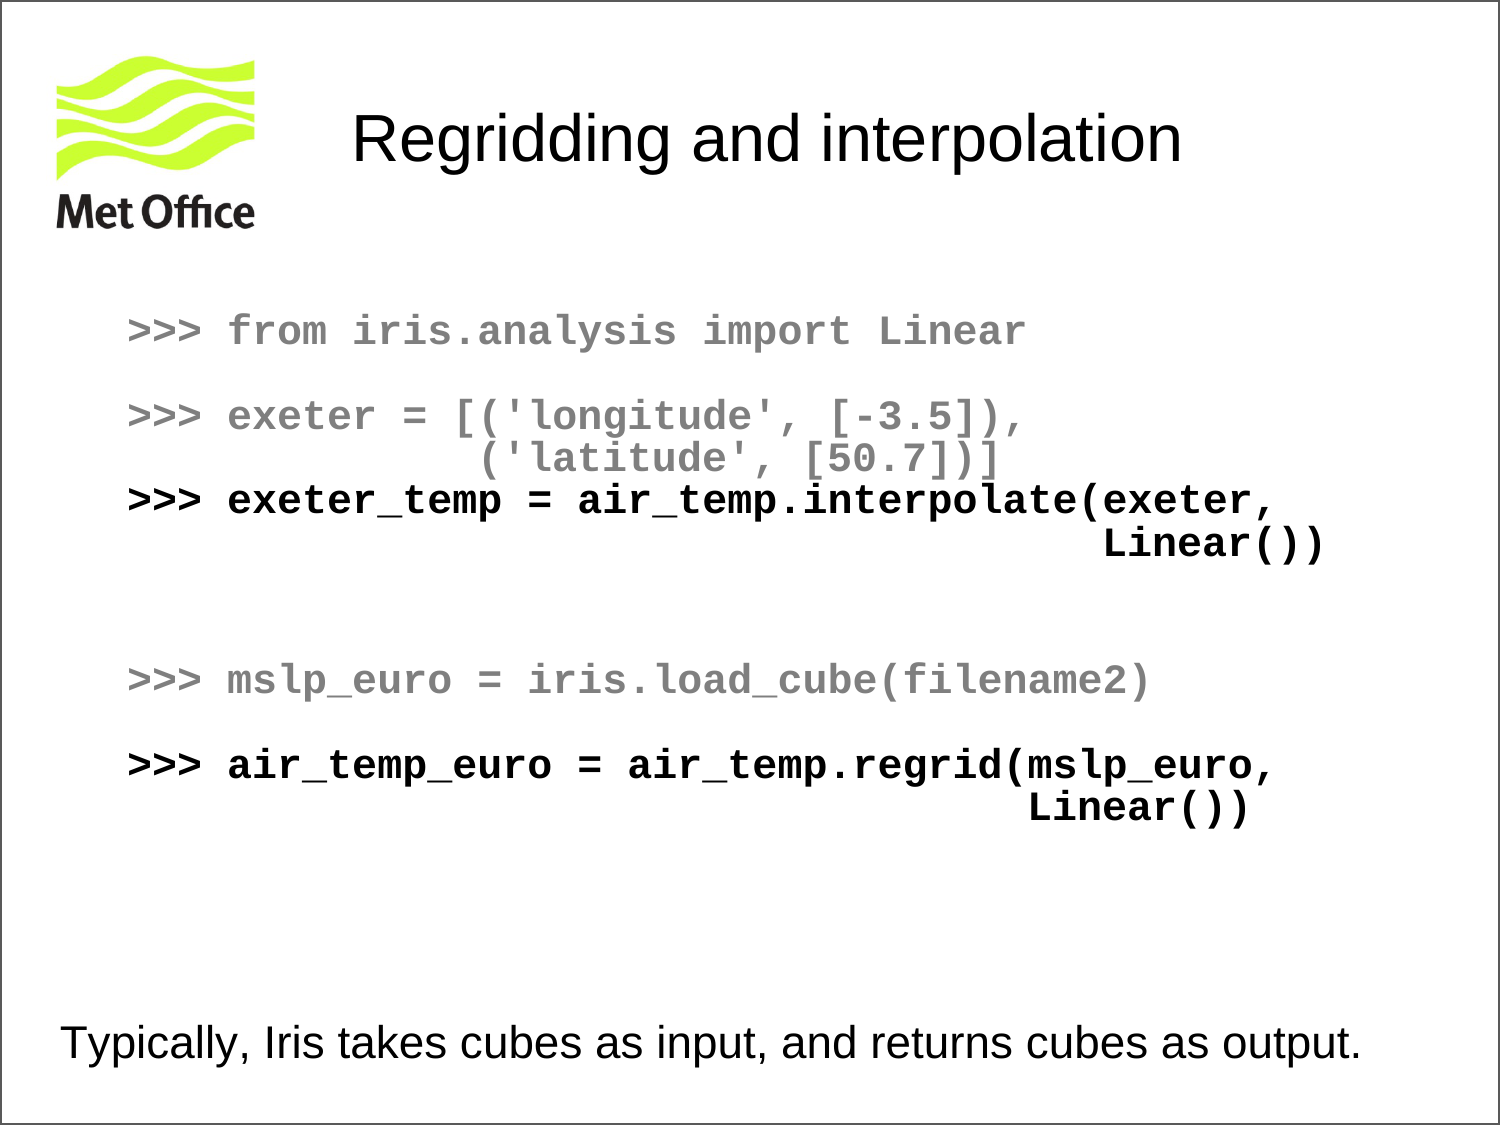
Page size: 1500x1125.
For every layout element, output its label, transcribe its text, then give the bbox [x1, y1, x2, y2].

text_box >>> mslp_euro = iris.load_cube(filename2) >>> air_temp_euro = air_temp.regrid(mslp_euro, Linear()) [112, 651, 1341, 880]
text_box Typically, Iris takes cubes as input, and returns cubes as output. [45, 1005, 1456, 1101]
text_box >>> from iris.analysis import Linear >>> exeter = [('longitude', [-3.5]), ('latitude', [50.7])] >>> exeter_temp = air_temp.interpolate(exeter, Linear()) [112, 302, 1441, 573]
text_box Regridding and interpolation [336, 86, 1199, 183]
picture [24, 21, 287, 262]
